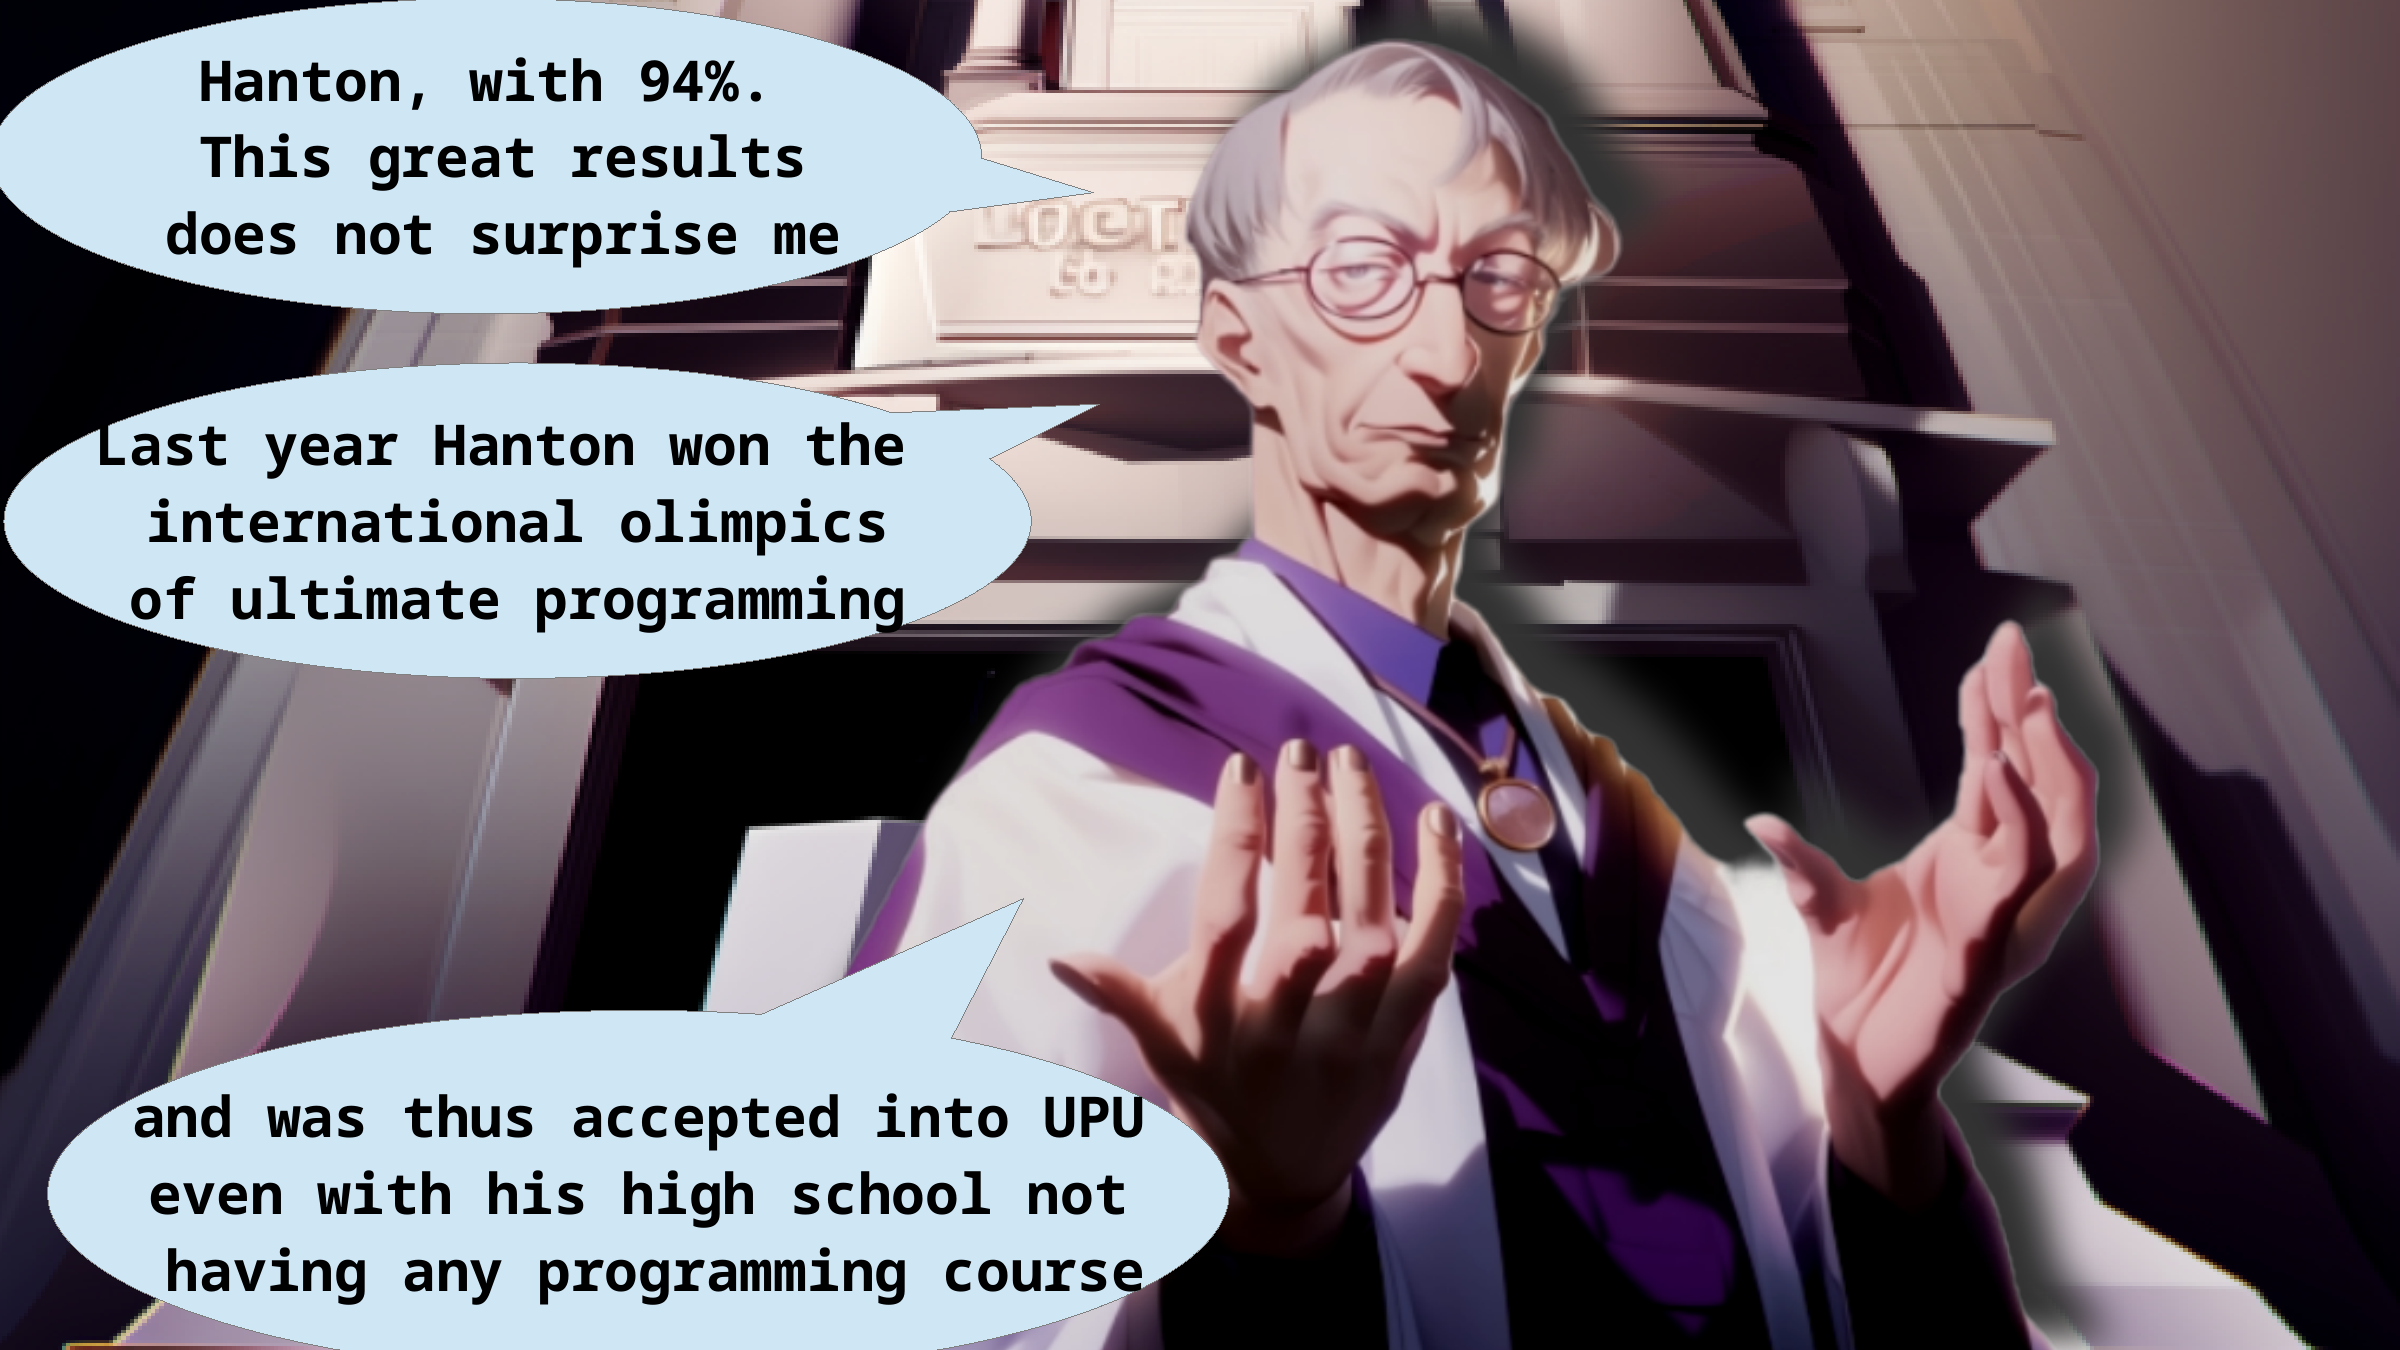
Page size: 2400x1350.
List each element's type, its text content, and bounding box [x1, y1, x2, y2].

text_box and was thus accepted into UPU even with his high school not having any programming course [47, 898, 1230, 1350]
text_box Hanton, with 94%. This great results does not surprise me [0, 0, 1094, 314]
picture [0, 0, 397, 124]
text_box Last year Hanton won the international olimpics of ultimate programming [3, 362, 1100, 679]
picture [0, 0, 2400, 1350]
